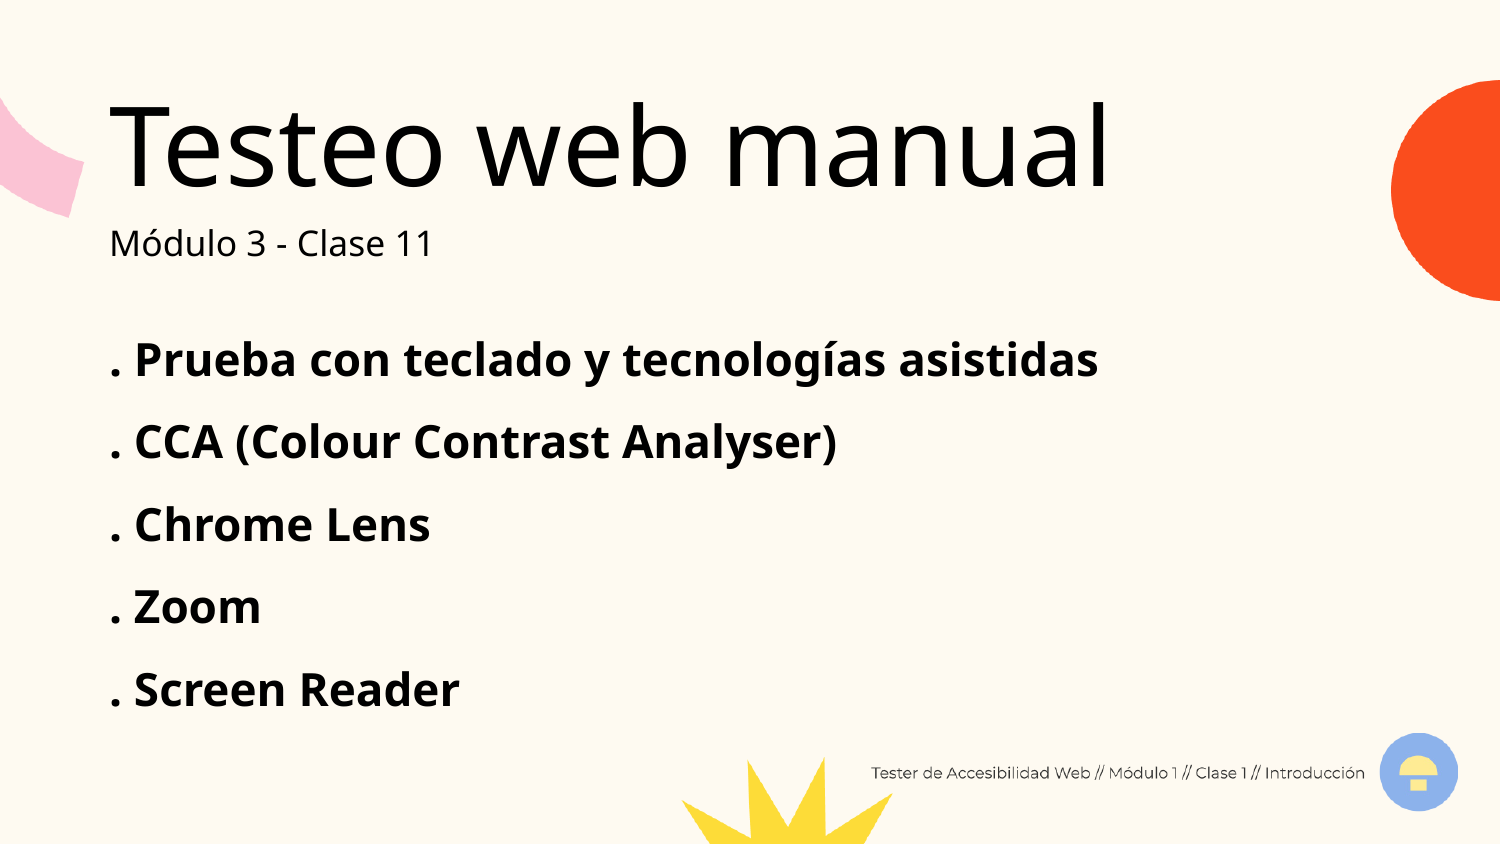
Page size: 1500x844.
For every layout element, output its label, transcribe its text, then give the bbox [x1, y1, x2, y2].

text_box Testeo web manual [94, 61, 1444, 224]
text_box Módulo 3 - Clase 11 [94, 205, 980, 279]
text_box . Prueba con teclado y tecnologías asistidas . CCA (Colour Contrast Analyser) . Chrome Lens . Zoom . Screen Reader [94, 288, 1476, 815]
picture [0, 0, 1500, 844]
